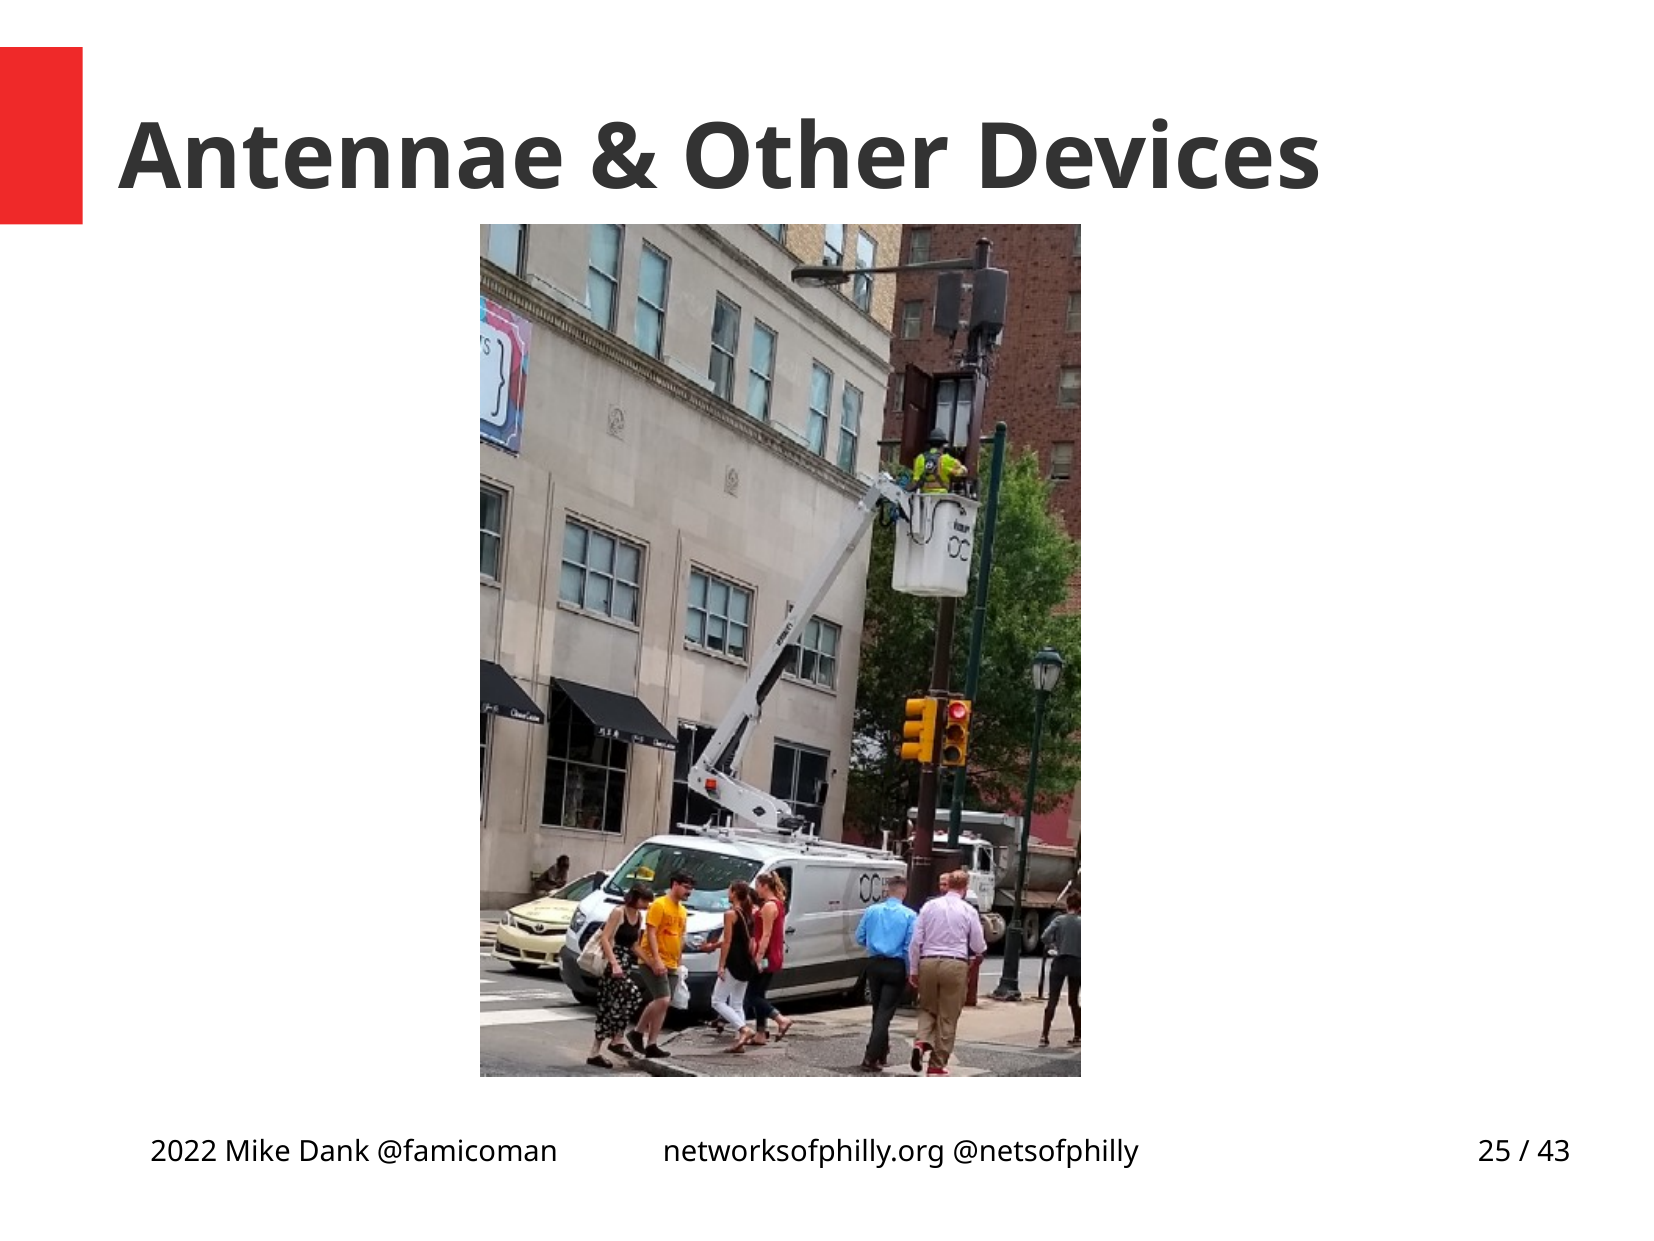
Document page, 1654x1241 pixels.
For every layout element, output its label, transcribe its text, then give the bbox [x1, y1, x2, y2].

picture [480, 224, 1081, 1077]
title Antennae & Other Devices [118, 49, 1571, 257]
